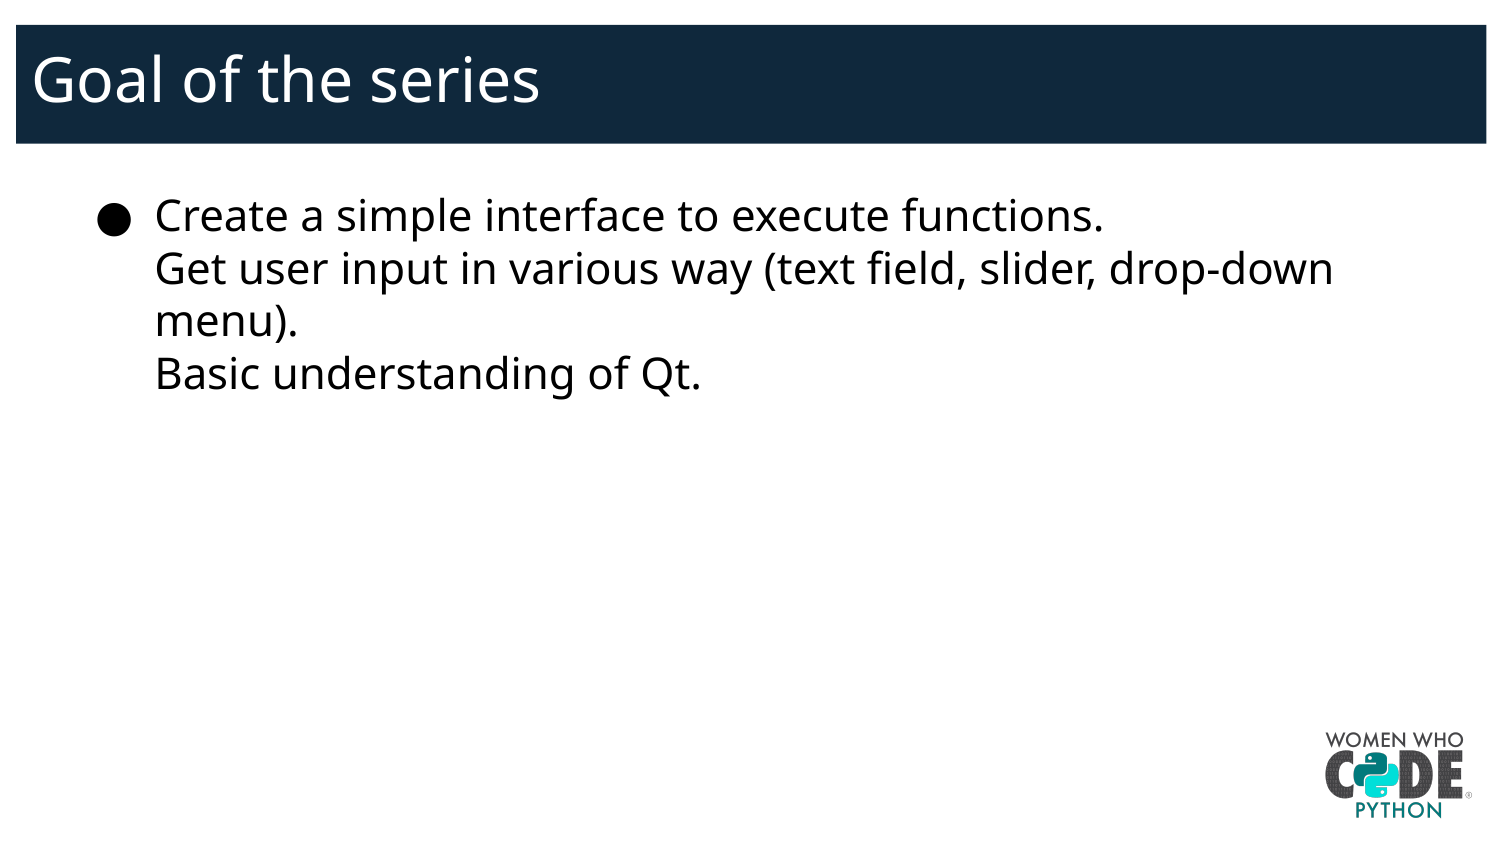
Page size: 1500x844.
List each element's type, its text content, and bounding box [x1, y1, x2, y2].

picture [1312, 719, 1480, 831]
text_box Goal of the series [16, 24, 1487, 144]
title Create a simple interface to execute functions. Get user input in various way (text field, slider, drop-down menu). Basic understanding of Qt. [64, 172, 1400, 775]
